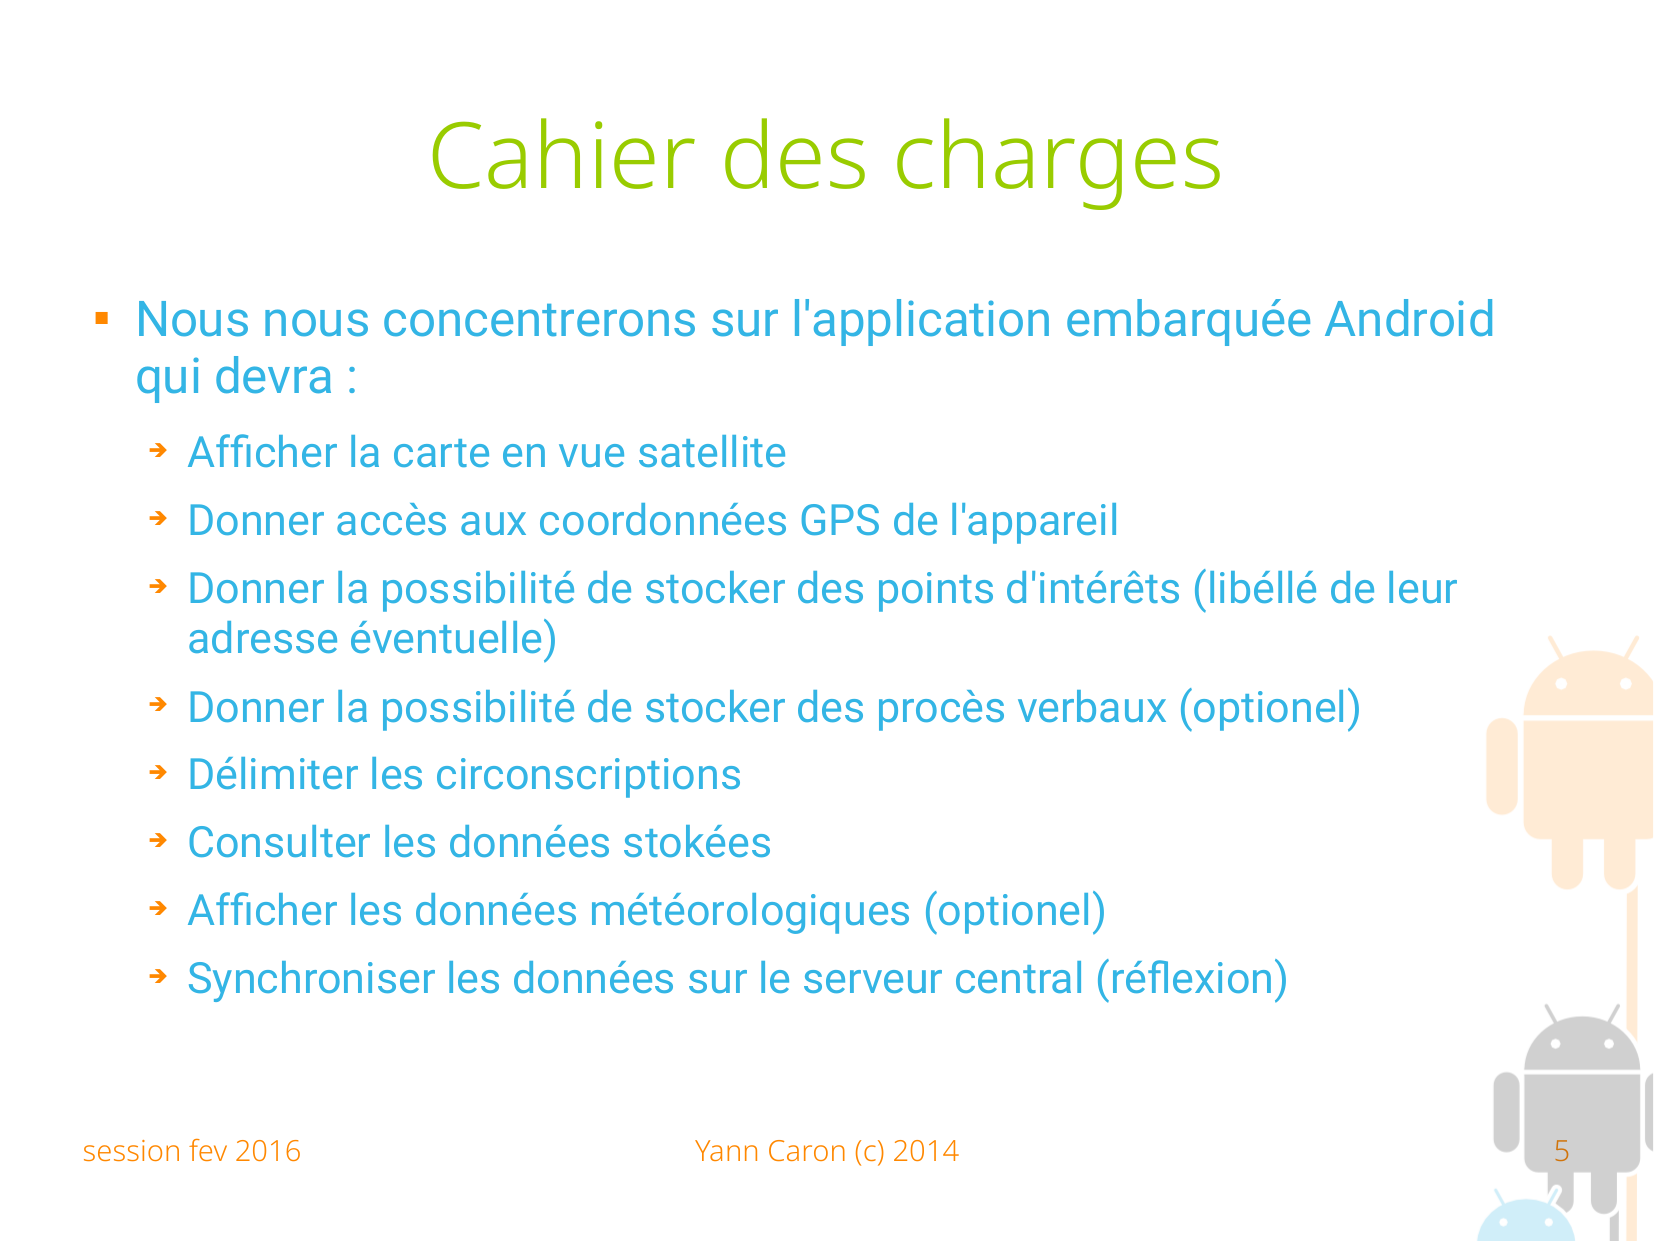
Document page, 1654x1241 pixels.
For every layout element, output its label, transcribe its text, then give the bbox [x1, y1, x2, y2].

title Cahier des charges [82, 49, 1571, 257]
picture [240, 423, 1654, 1241]
list Nous nous concentrerons sur l'application embarquée Android qui devra : Afficher la carte en vue satellite Donner accès aux coordonnées GPS de l'appareil Donner la possibilité de stocker des points d'intérêts (libéllé de leur adresse éventuelle) Donner la possibilité de stocker des procès verbaux (optionel) Délimiter les circonscriptions Consulter les données stokées Afficher les données météorologiques (optionel) Synchroniser les données sur le serveur central (réflexion) [82, 290, 1571, 1010]
